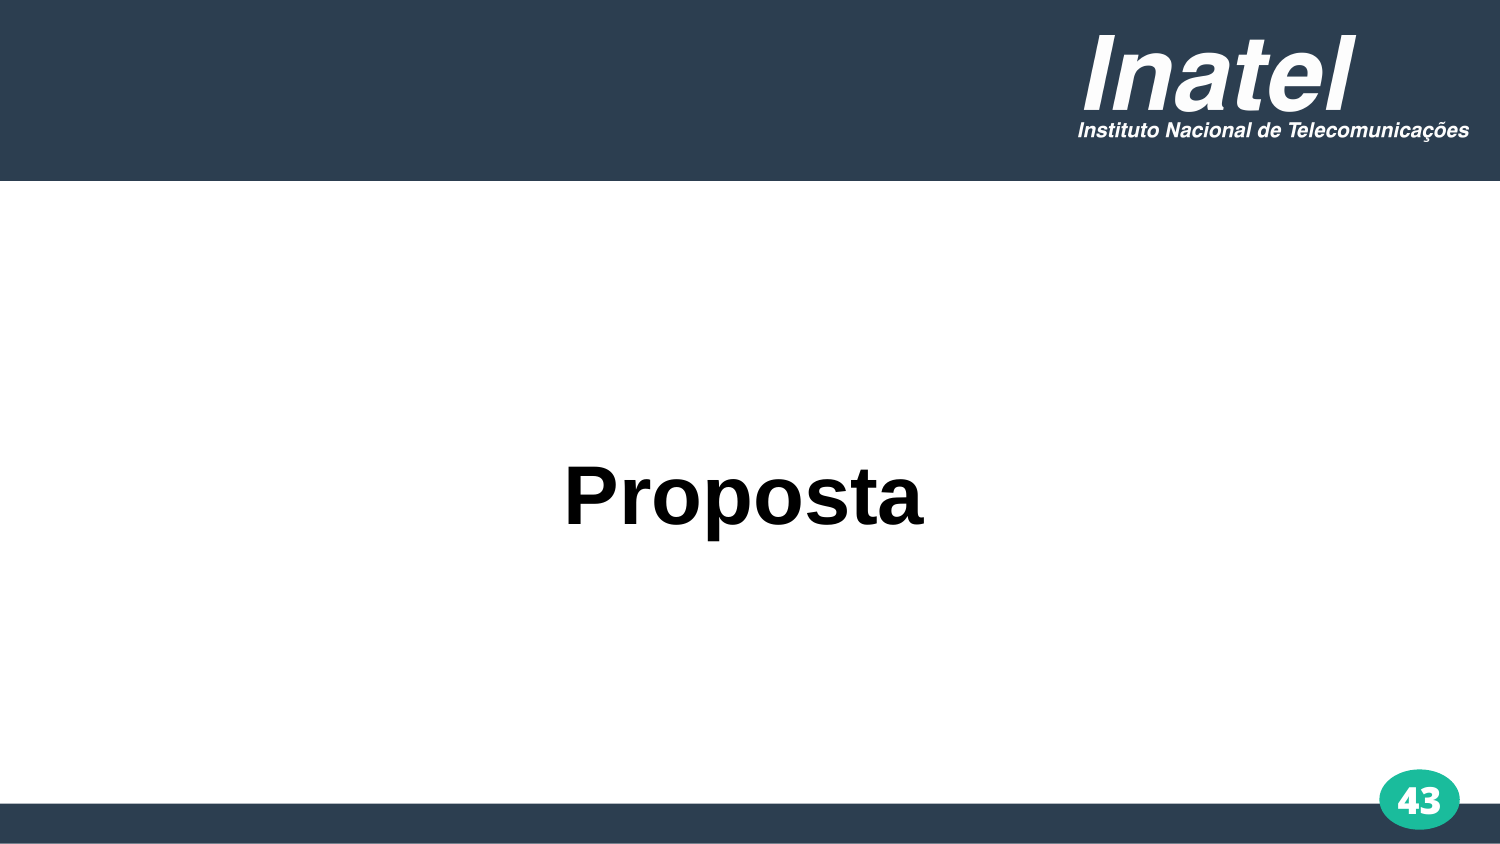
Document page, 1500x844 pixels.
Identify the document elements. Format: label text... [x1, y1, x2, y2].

picture [1078, 35, 1469, 142]
text_box Proposta [11, 200, 1477, 792]
